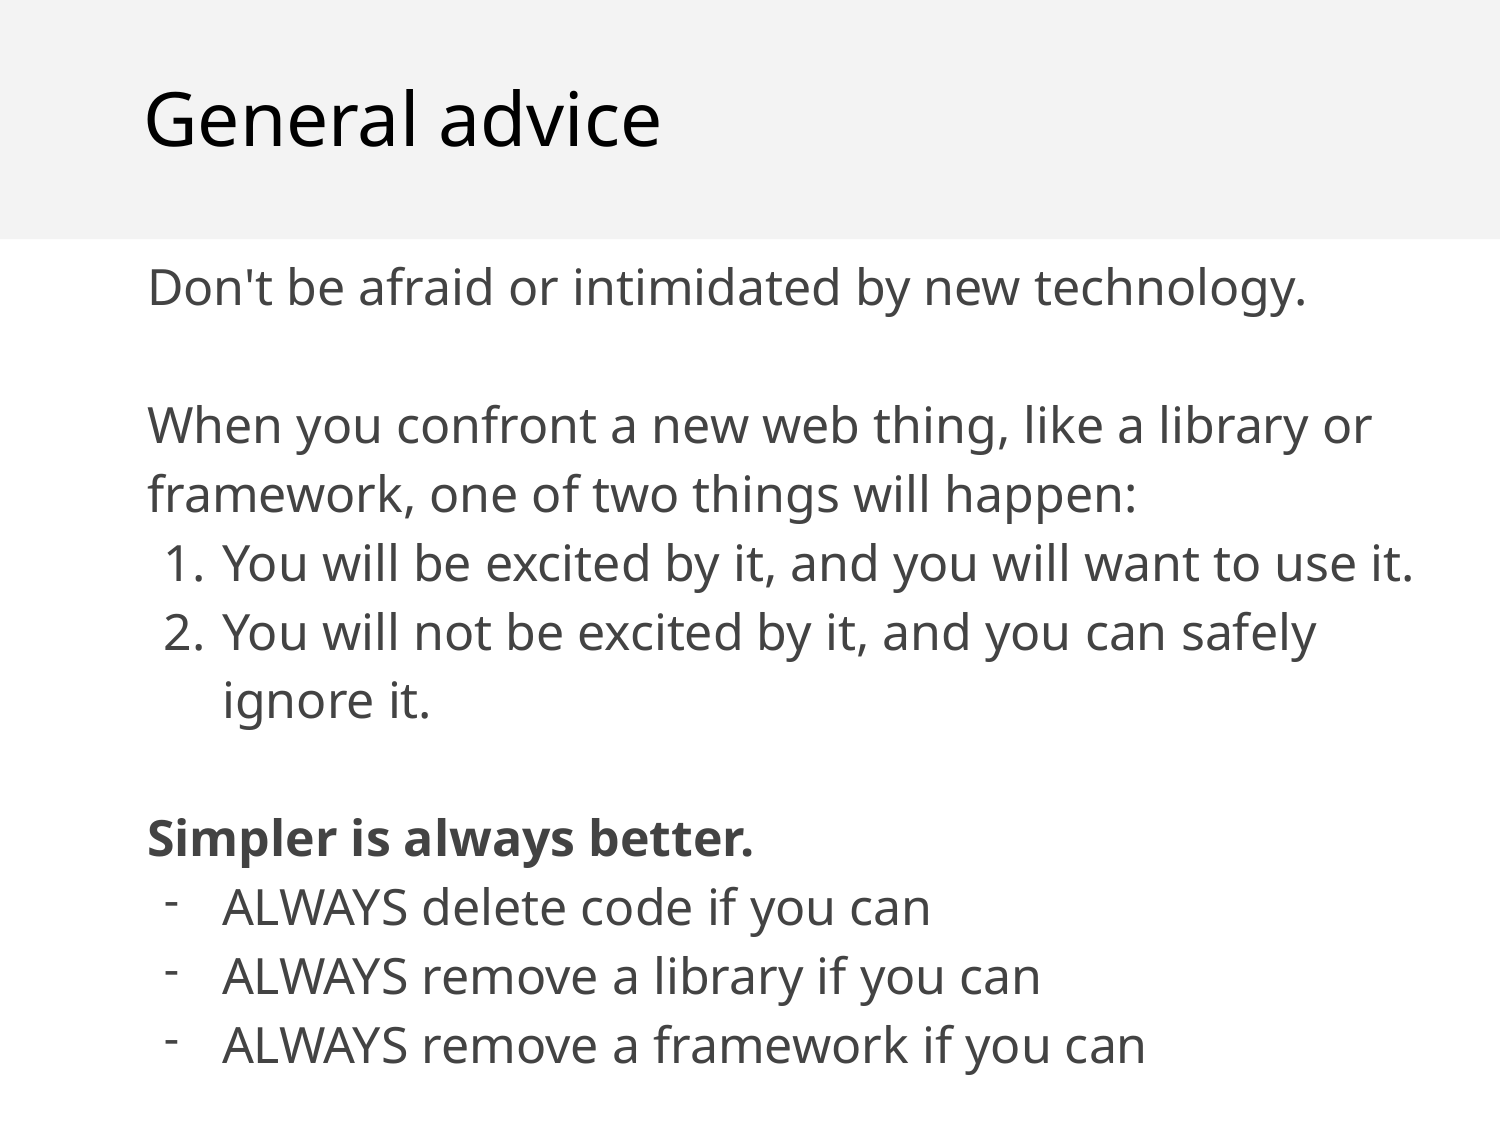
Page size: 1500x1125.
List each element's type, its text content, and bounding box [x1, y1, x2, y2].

list Don't be afraid or intimidated by new technology. When you confront a new web thing, like a library or framework, one of two things will happen: You will be excited by it, and you will want to use it. You will not be excited by it, and you can safely ignore it. Simpler is always better. ALWAYS delete code if you can ALWAYS remove a library if you can ALWAYS remove a framework if you can [132, 231, 1446, 979]
title General advice [128, 56, 1372, 183]
